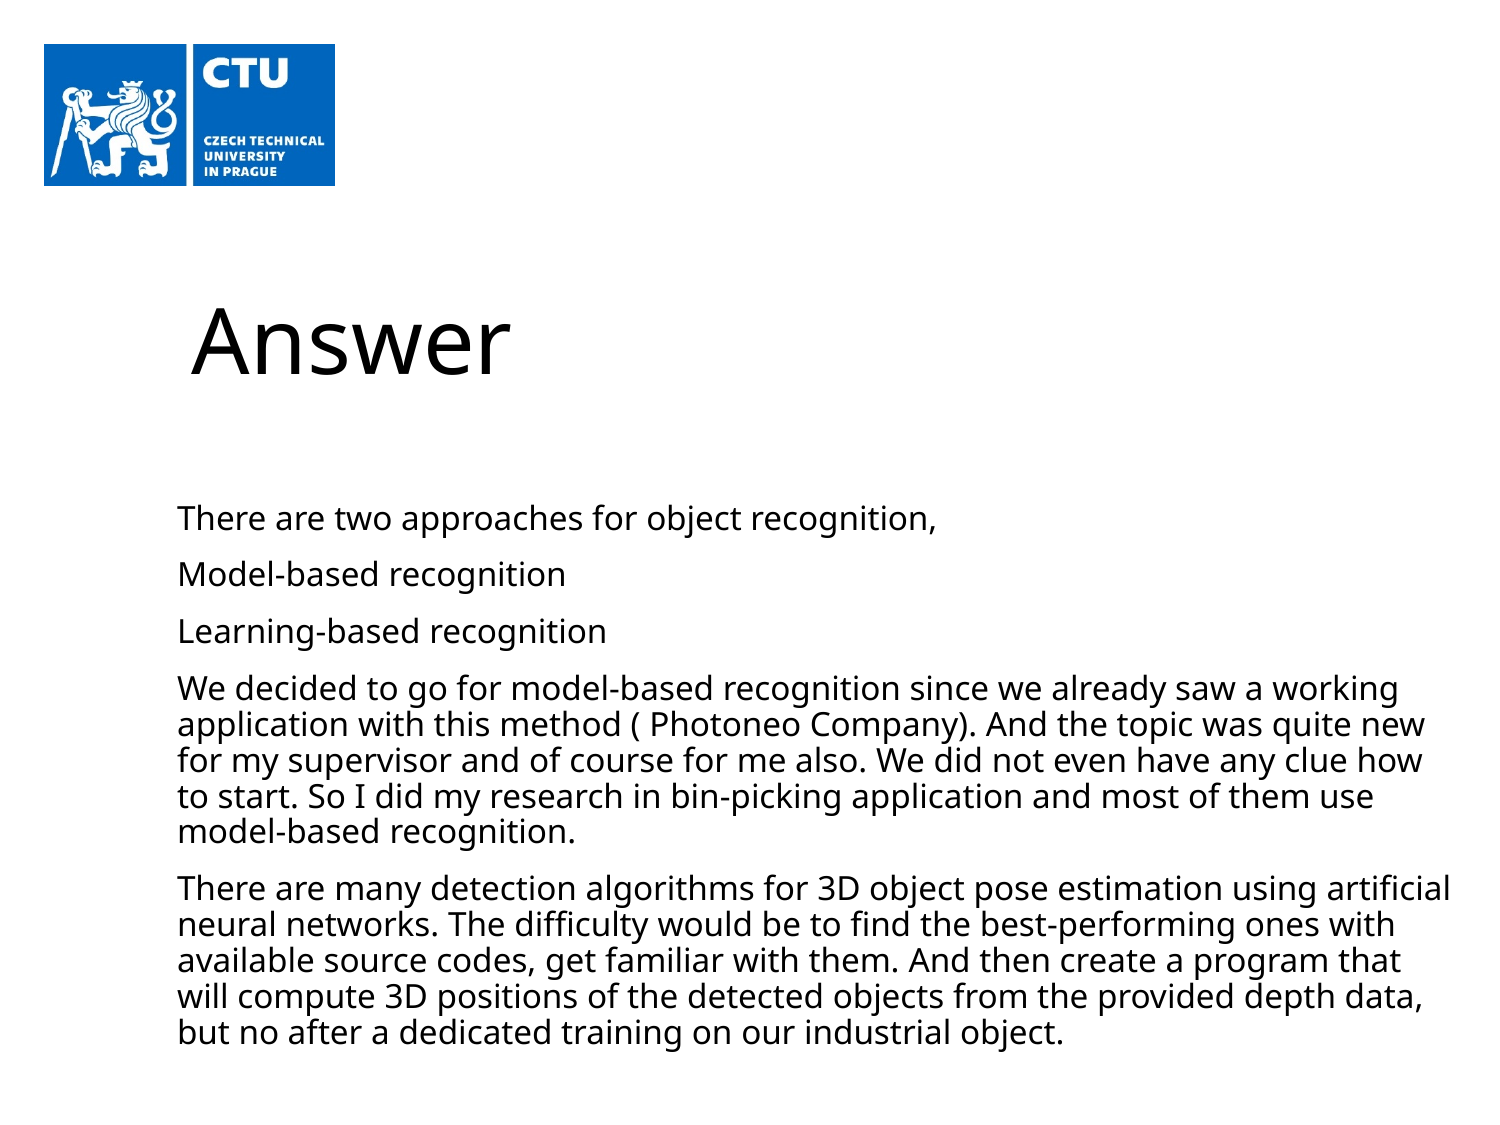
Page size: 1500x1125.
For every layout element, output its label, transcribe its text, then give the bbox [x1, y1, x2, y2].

picture [44, 44, 335, 186]
subtitle There are two approaches for object recognition, Model-based recognition Learning-based recognition We decided to go for model-based recognition since we already saw a working application with this method ( Photoneo Company). And the topic was quite new for my supervisor and of course for me also. We did not even have any clue how to start. So I did my research in bin-picking application and most of them use model-based recognition. There are many detection algorithms for 3D object pose estimation using artificial neural networks. The difficulty would be to find the best-performing ones with available source codes, get familiar with them. And then create a program that will compute 3D positions of the detected objects from the provided depth data, but no after a dedicated training on our industrial object. [177, 472, 1456, 1081]
title Answer [177, 236, 1456, 454]
